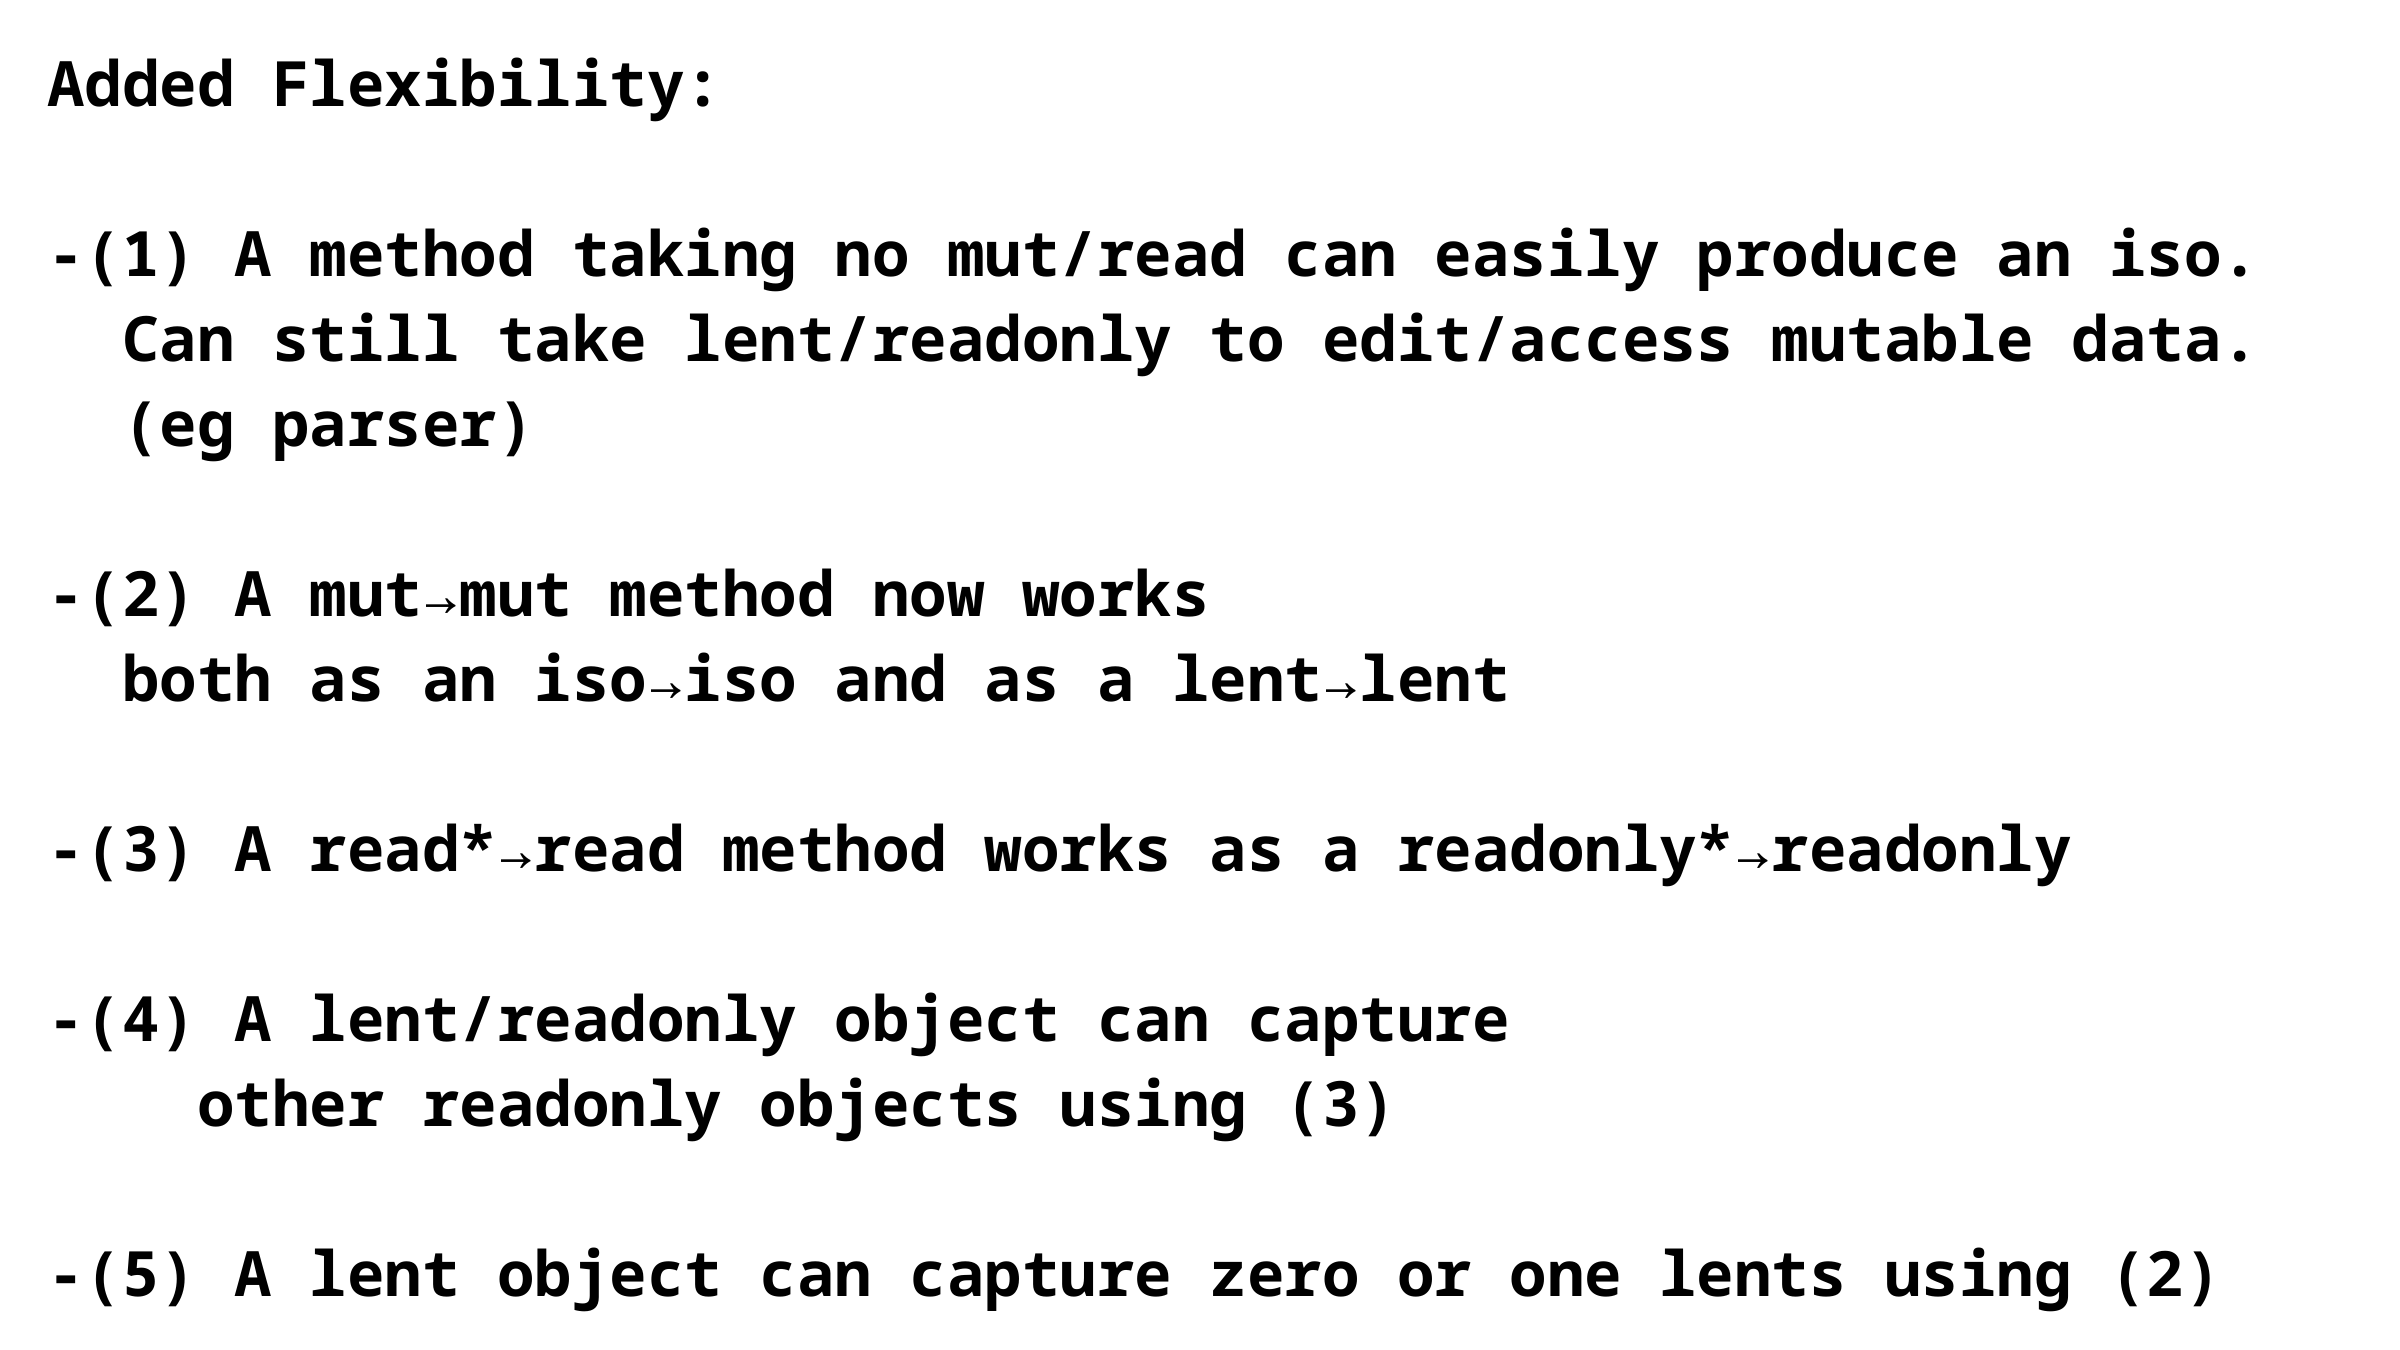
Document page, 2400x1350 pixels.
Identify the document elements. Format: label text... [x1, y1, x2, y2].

text_box Added Flexibility: -(1) A method taking no mut/read can easily produce an iso. Can still take lent/readonly to edit/access mutable data. (eg parser) -(2) A mut→mut method now works both as an iso→iso and as a lent→lent -(3) A read*→read method works as a readonly*→readonly -(4) A lent/readonly object can capture other readonly objects using (3) -(5) A lent object can capture zero or one lents using (2) [32, 32, 2358, 1323]
